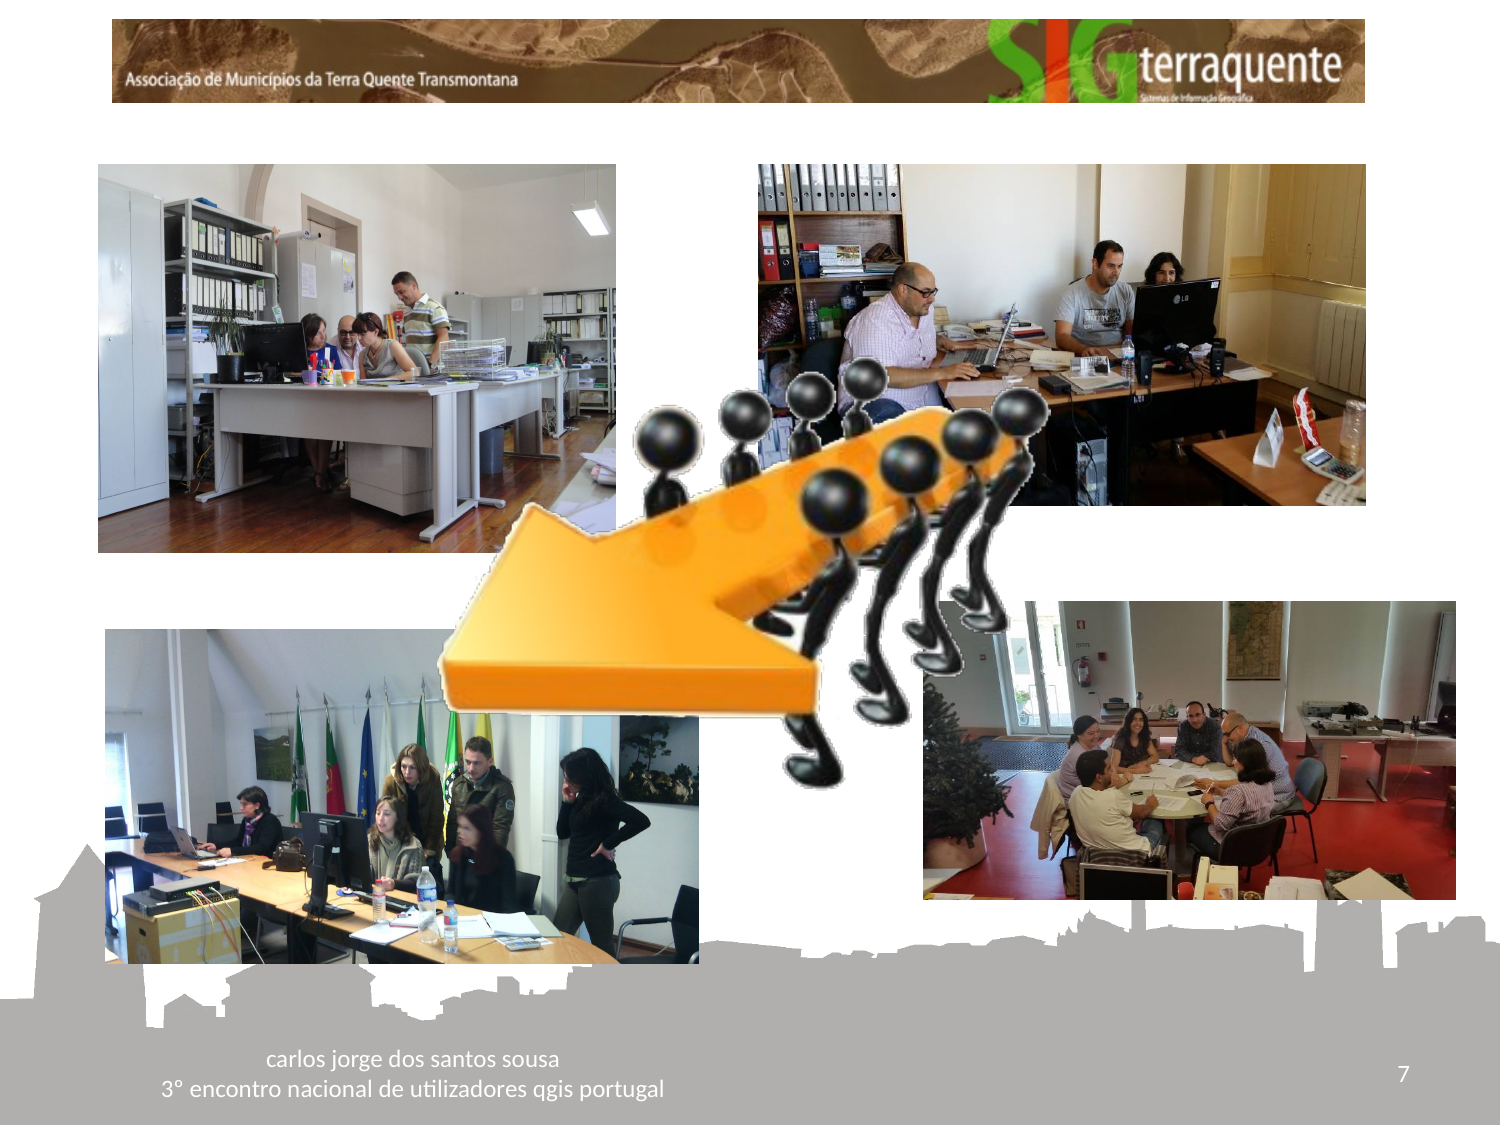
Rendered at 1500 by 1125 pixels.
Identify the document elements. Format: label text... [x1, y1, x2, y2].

picture [0, 164, 1500, 1125]
picture [112, 19, 1365, 103]
text_box <número> [1074, 1042, 1425, 1103]
text_box carlos jorge dos santos sousa 3º encontro nacional de utilizadores qgis portugal [106, 1042, 721, 1103]
